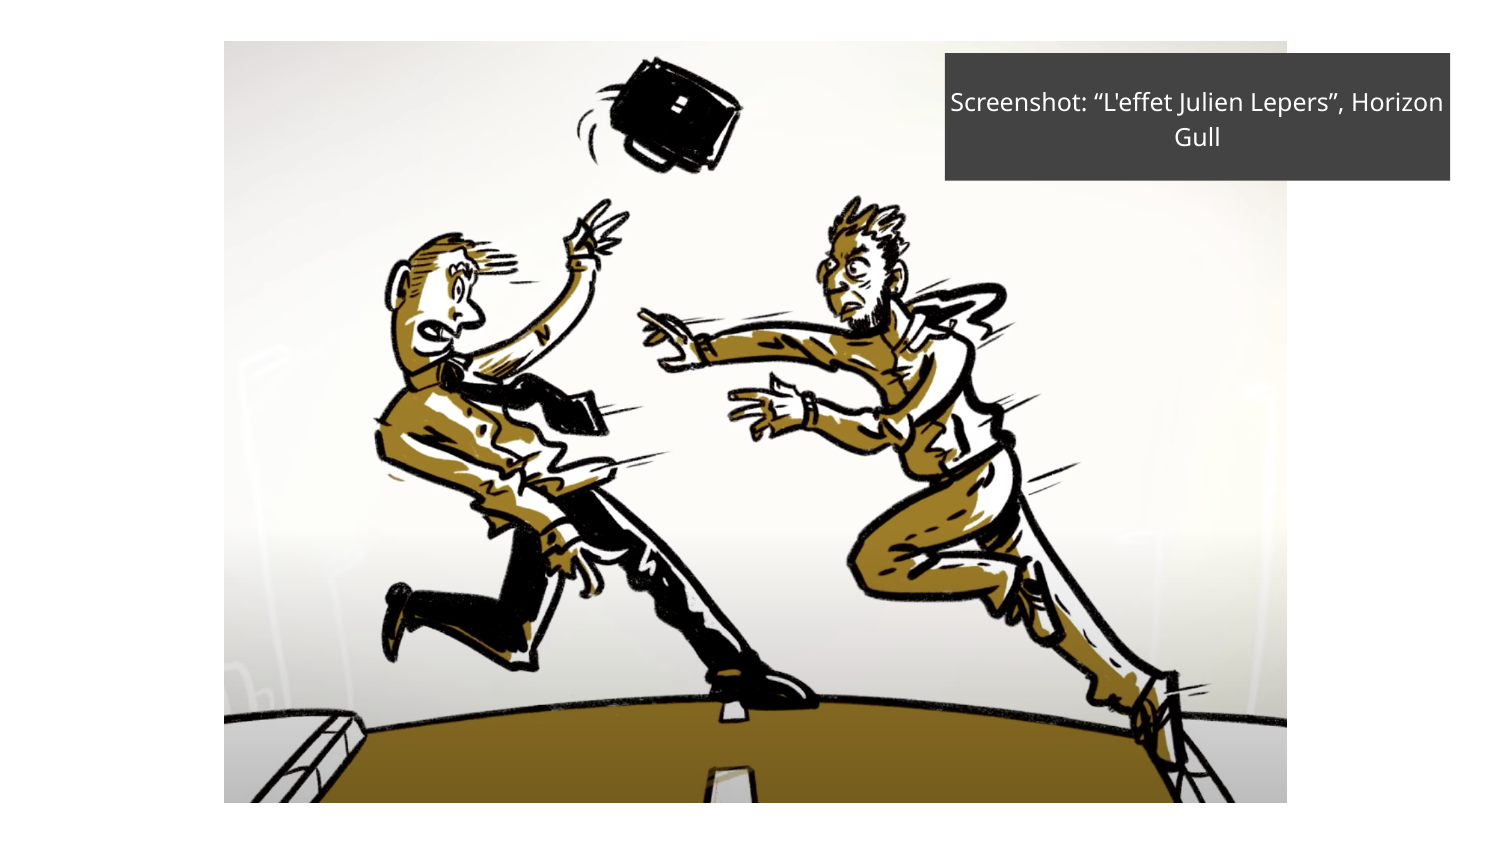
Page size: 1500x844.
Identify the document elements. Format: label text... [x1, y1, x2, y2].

picture [224, 41, 1287, 803]
list Screenshot: “L'effet Julien Lepers”, Horizon Gull [944, 53, 1451, 181]
